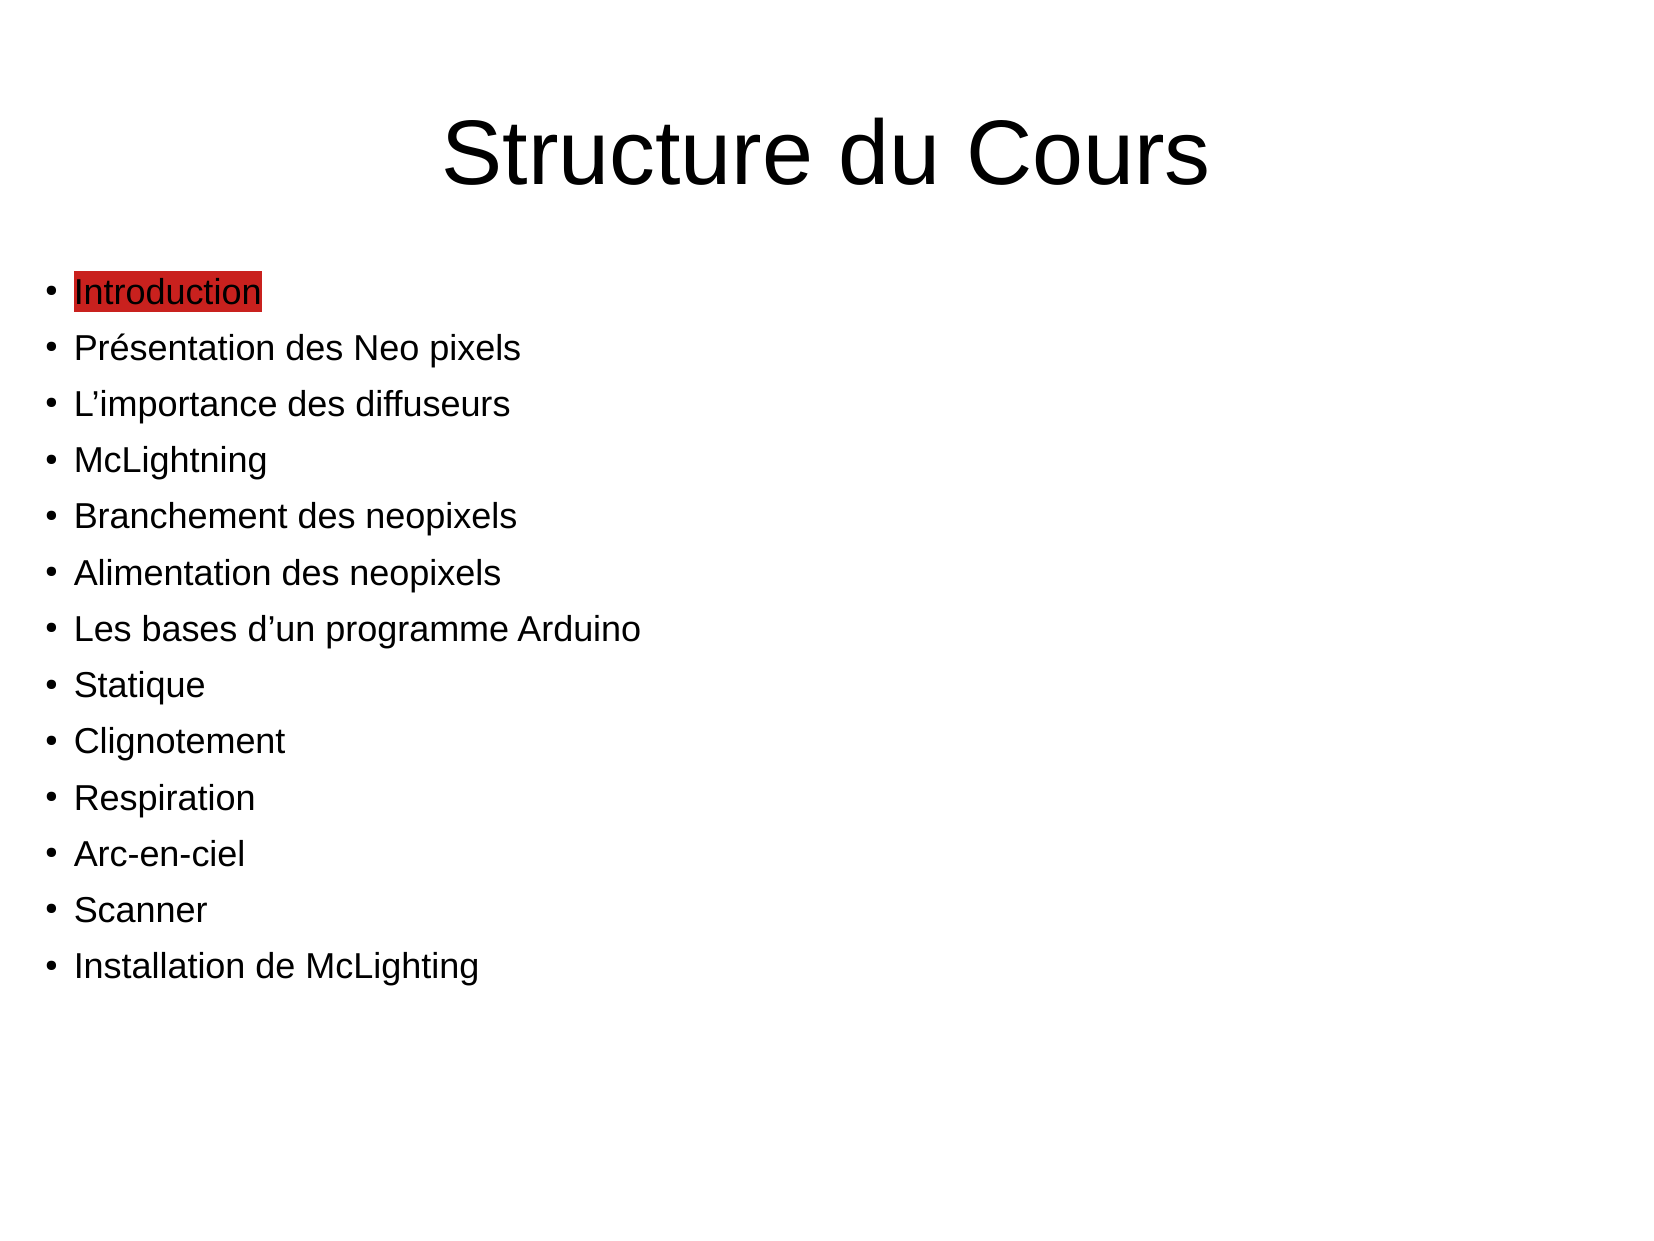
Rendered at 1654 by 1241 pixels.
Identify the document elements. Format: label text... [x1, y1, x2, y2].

title Structure du Cours [82, 49, 1571, 257]
list Introduction Présentation des Neo pixels L’importance des diffuseurs McLightning Branchement des neopixels Alimentation des neopixels Les bases d’un programme Arduino Statique Clignotement Respiration Arc-en-ciel Scanner Installation de McLighting [35, 271, 1524, 991]
